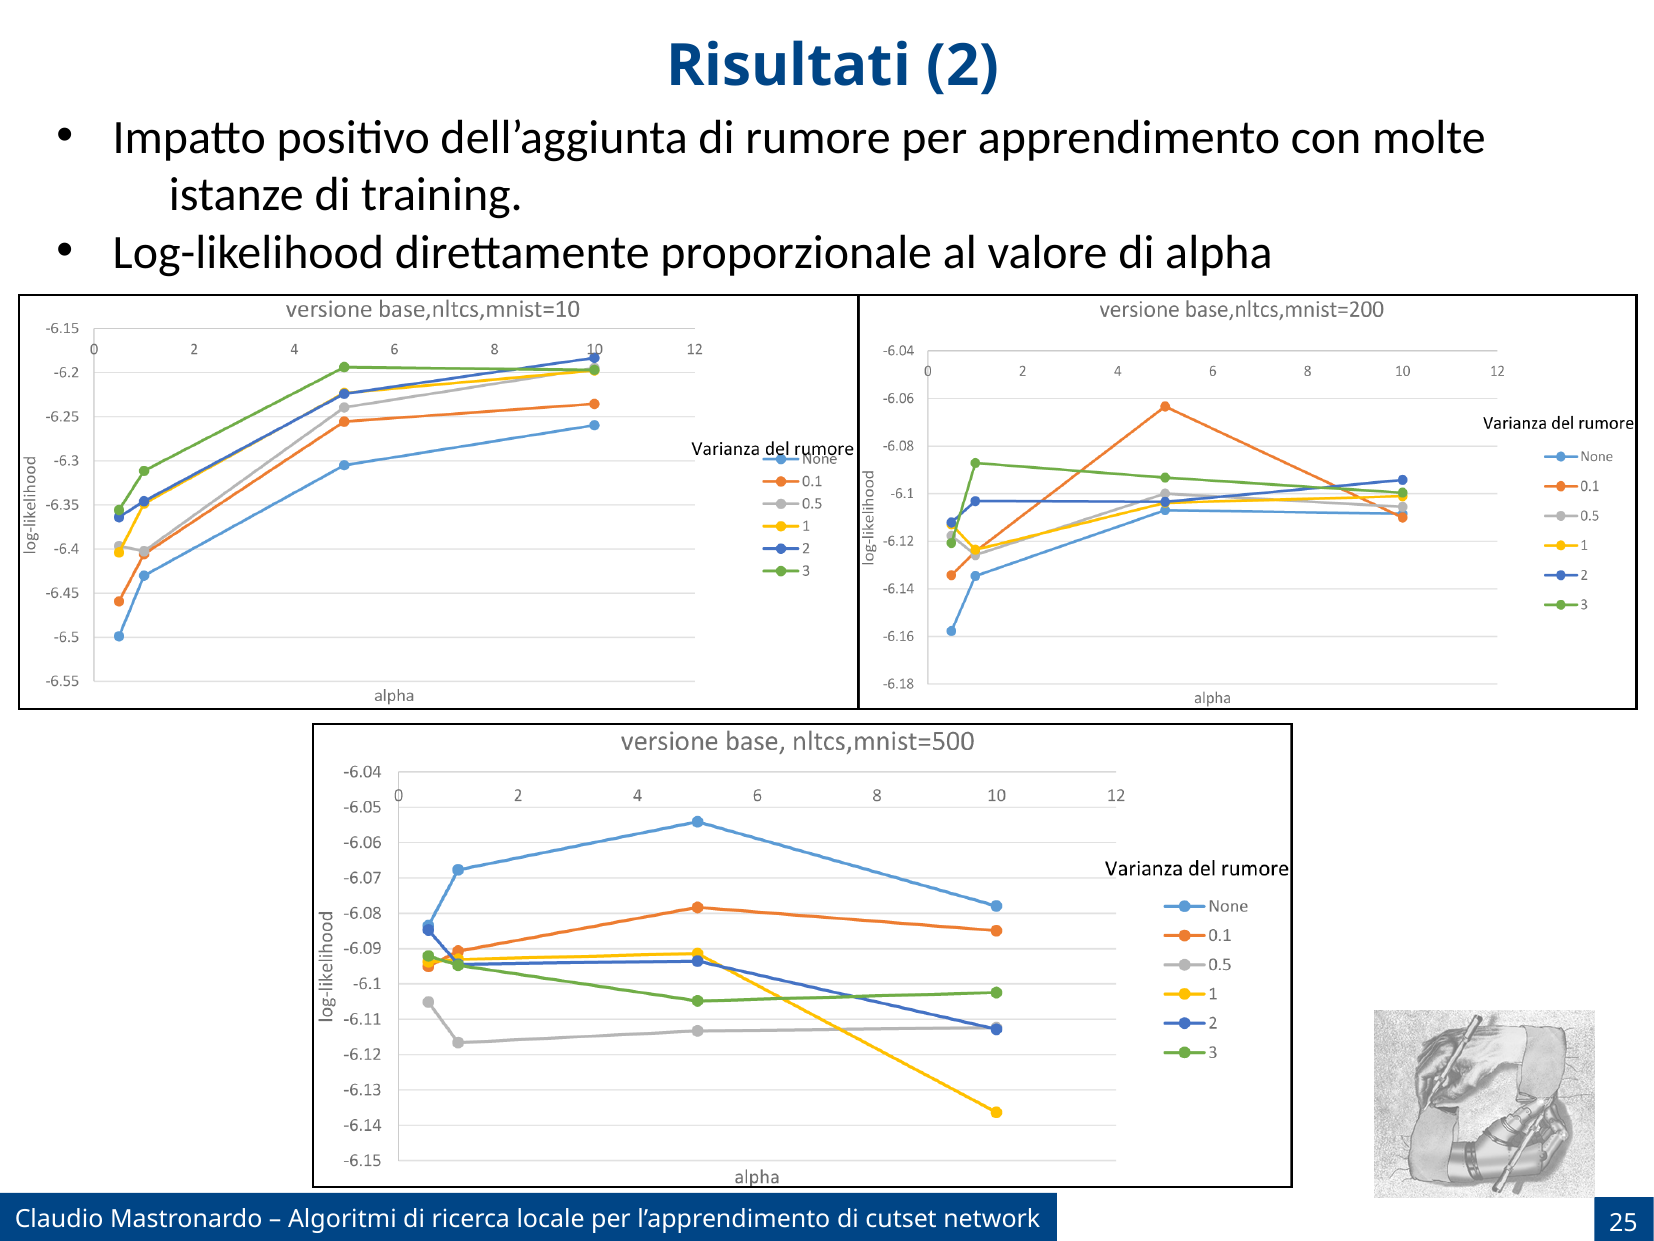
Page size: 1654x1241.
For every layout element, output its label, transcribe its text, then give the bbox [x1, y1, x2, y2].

chart [20, 296, 857, 708]
text_box Impatto positivo dell’aggiunta di rumore per apprendimento con molte istanze di training. Log-likelihood direttamente proporzionale al valore di alpha [41, 97, 1606, 288]
chart [859, 296, 1635, 708]
chart [314, 725, 1291, 1186]
title Risultati (2) [41, 17, 1625, 107]
